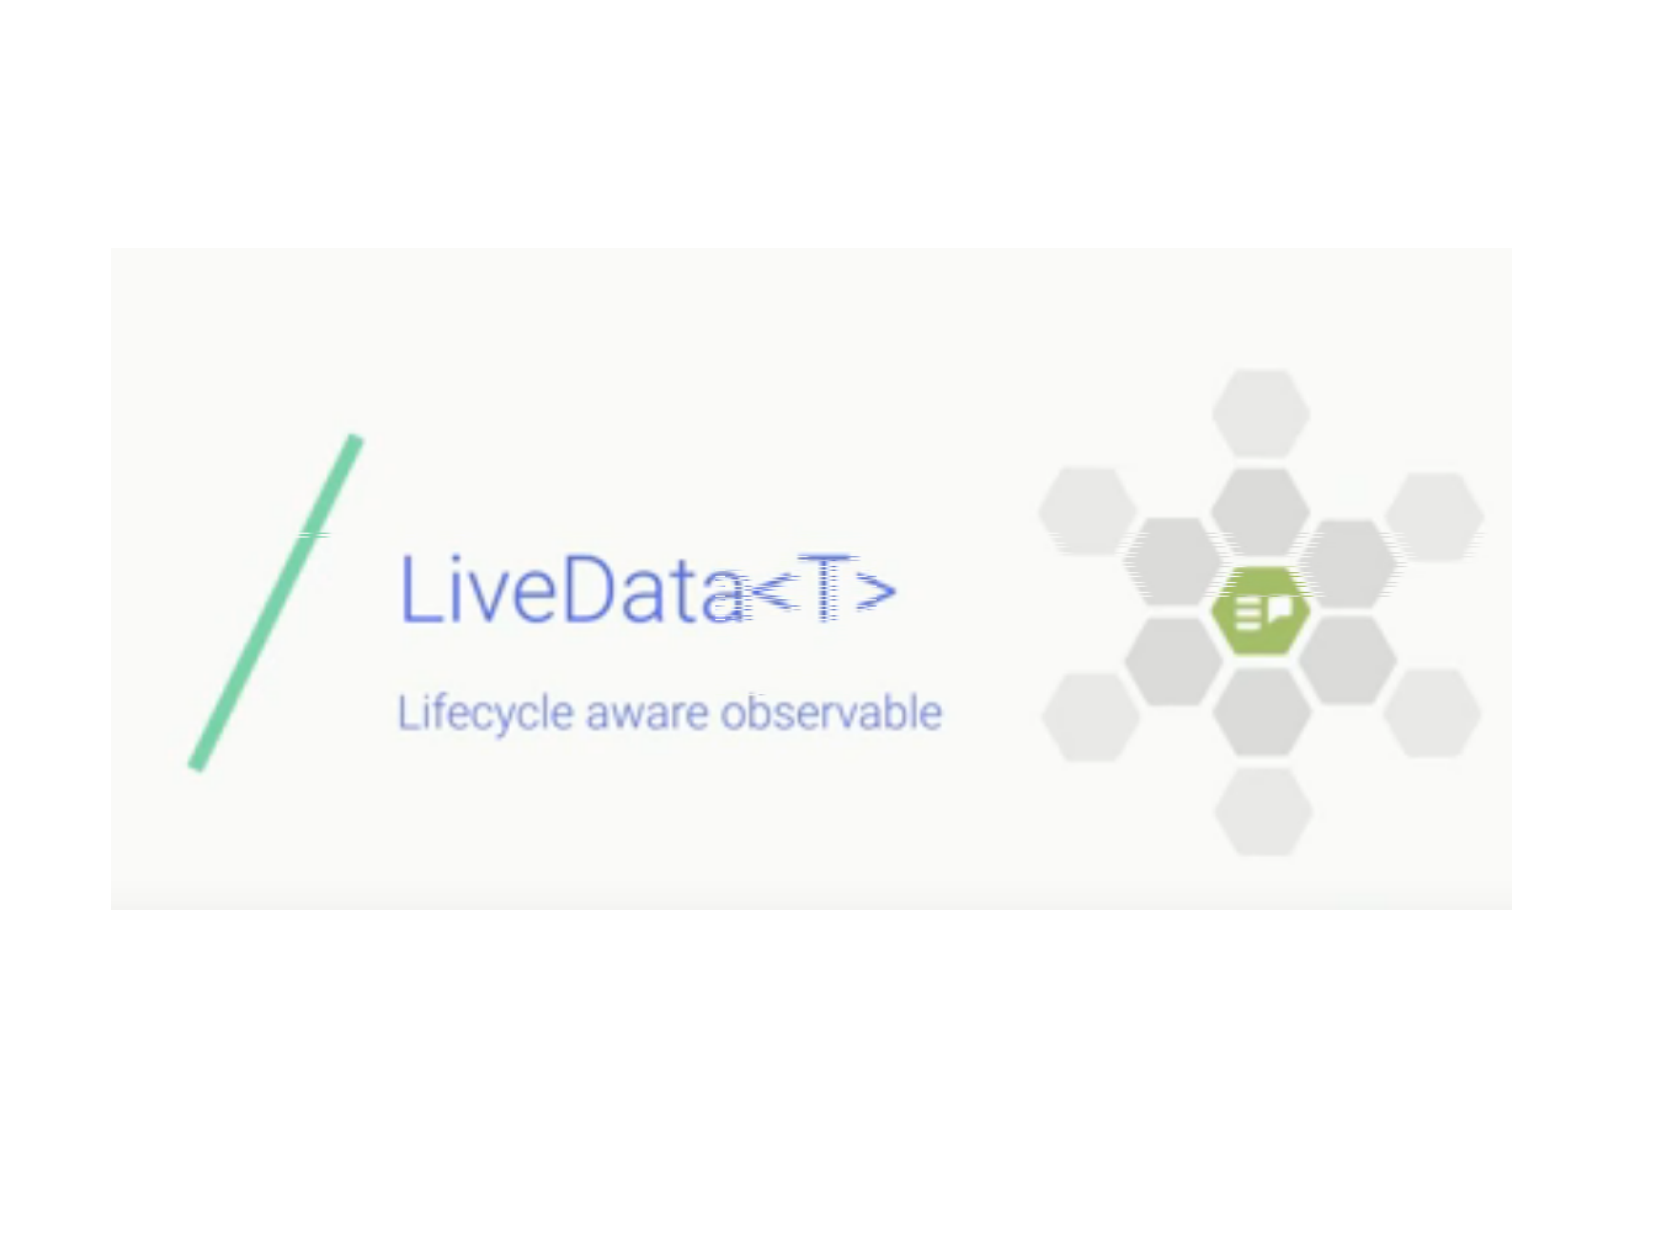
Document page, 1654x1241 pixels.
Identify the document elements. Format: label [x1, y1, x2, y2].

picture [111, 248, 1512, 910]
